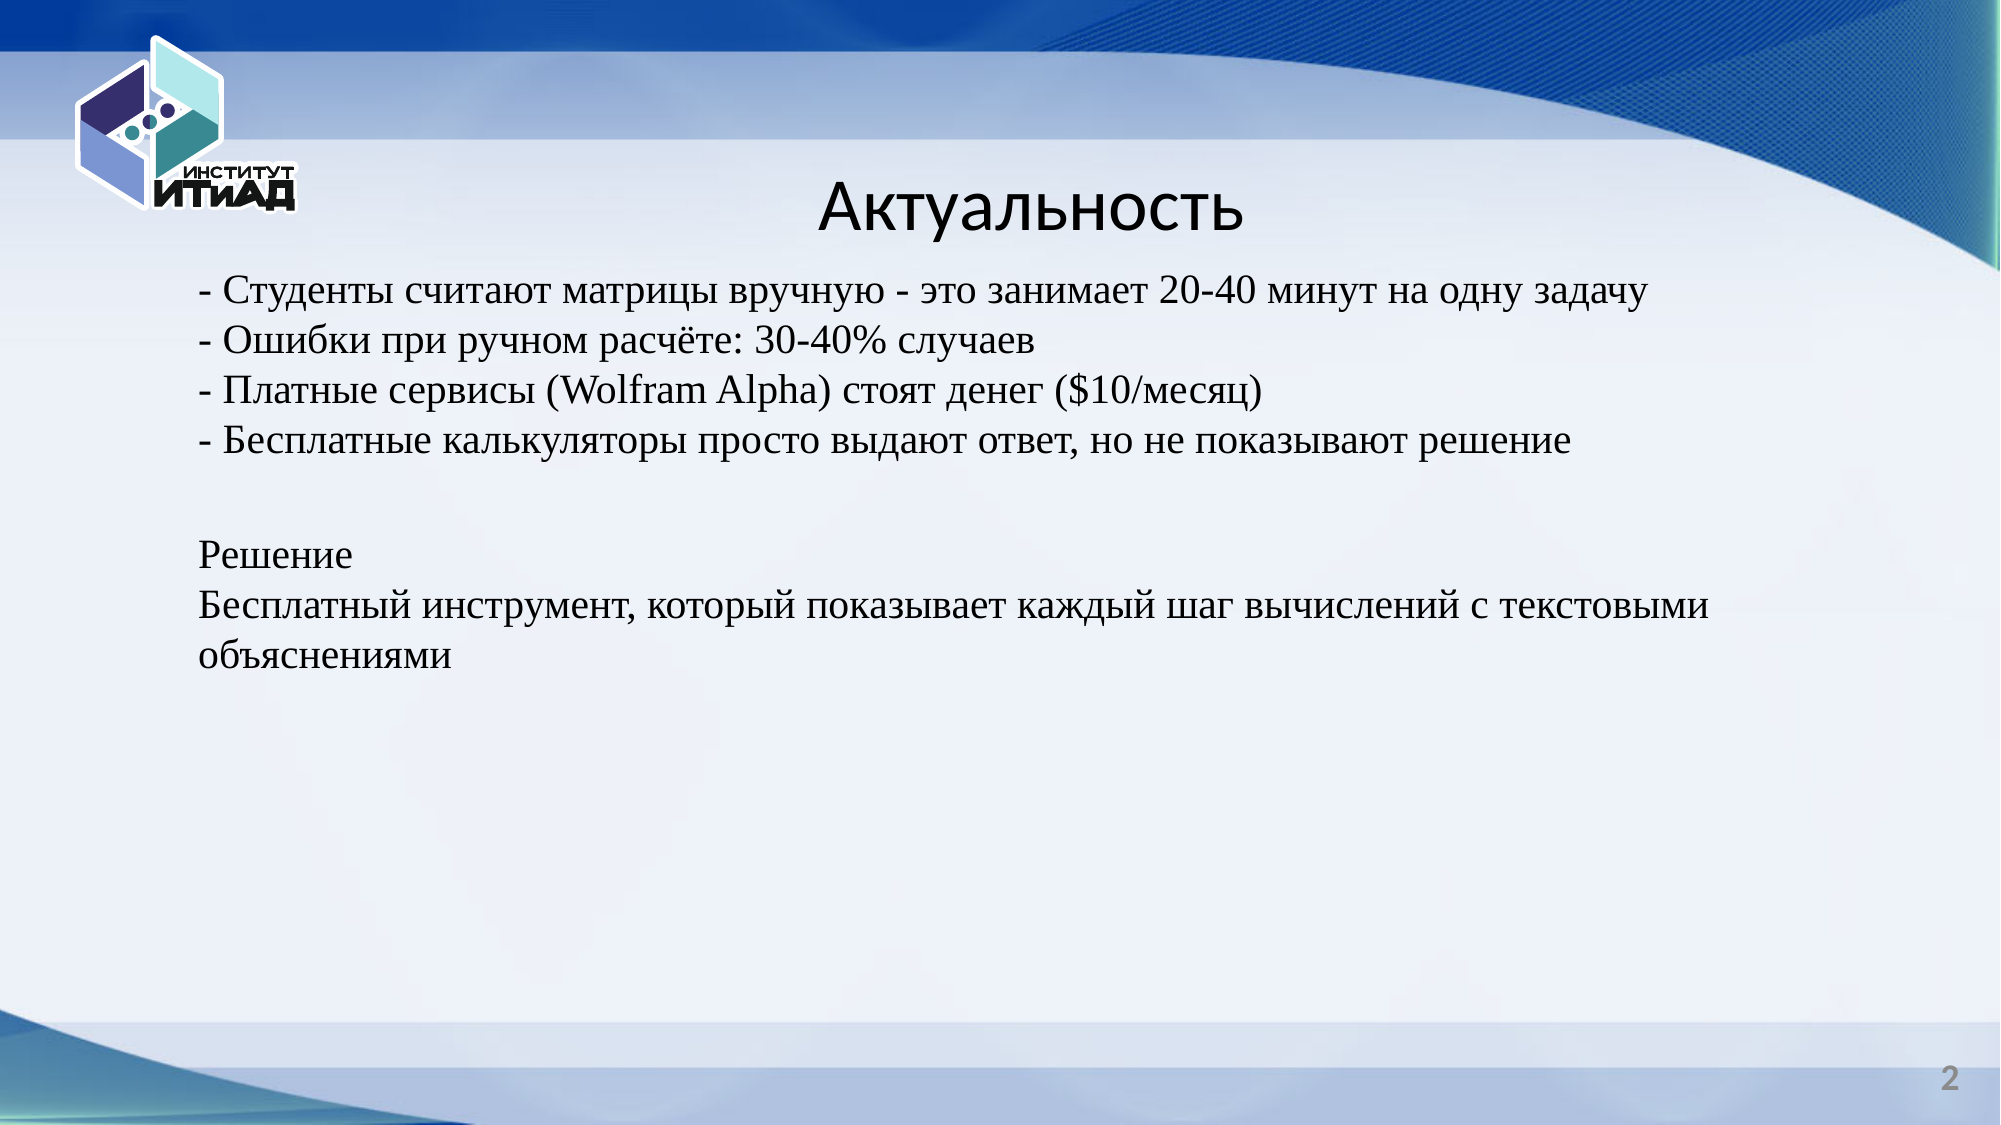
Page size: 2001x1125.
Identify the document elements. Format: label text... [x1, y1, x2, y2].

picture [0, 0, 2000, 1125]
text_box Решение Бесплатный инструмент, который показывает каждый шаг вычислений с текстовыми объяснениями [183, 519, 1890, 685]
text_box Актуальность [803, 148, 1269, 254]
text_box - Студенты считают матрицы вручную - это занимает 20-40 минут на одну задачу - Ошибки при ручном расчёте: 30-40% случаев - Платные сервисы (Wolfram Alpha) стоят денег ($10/месяц) - Бесплатные калькуляторы просто выдают ответ, но не показывают решение [183, 254, 1890, 470]
